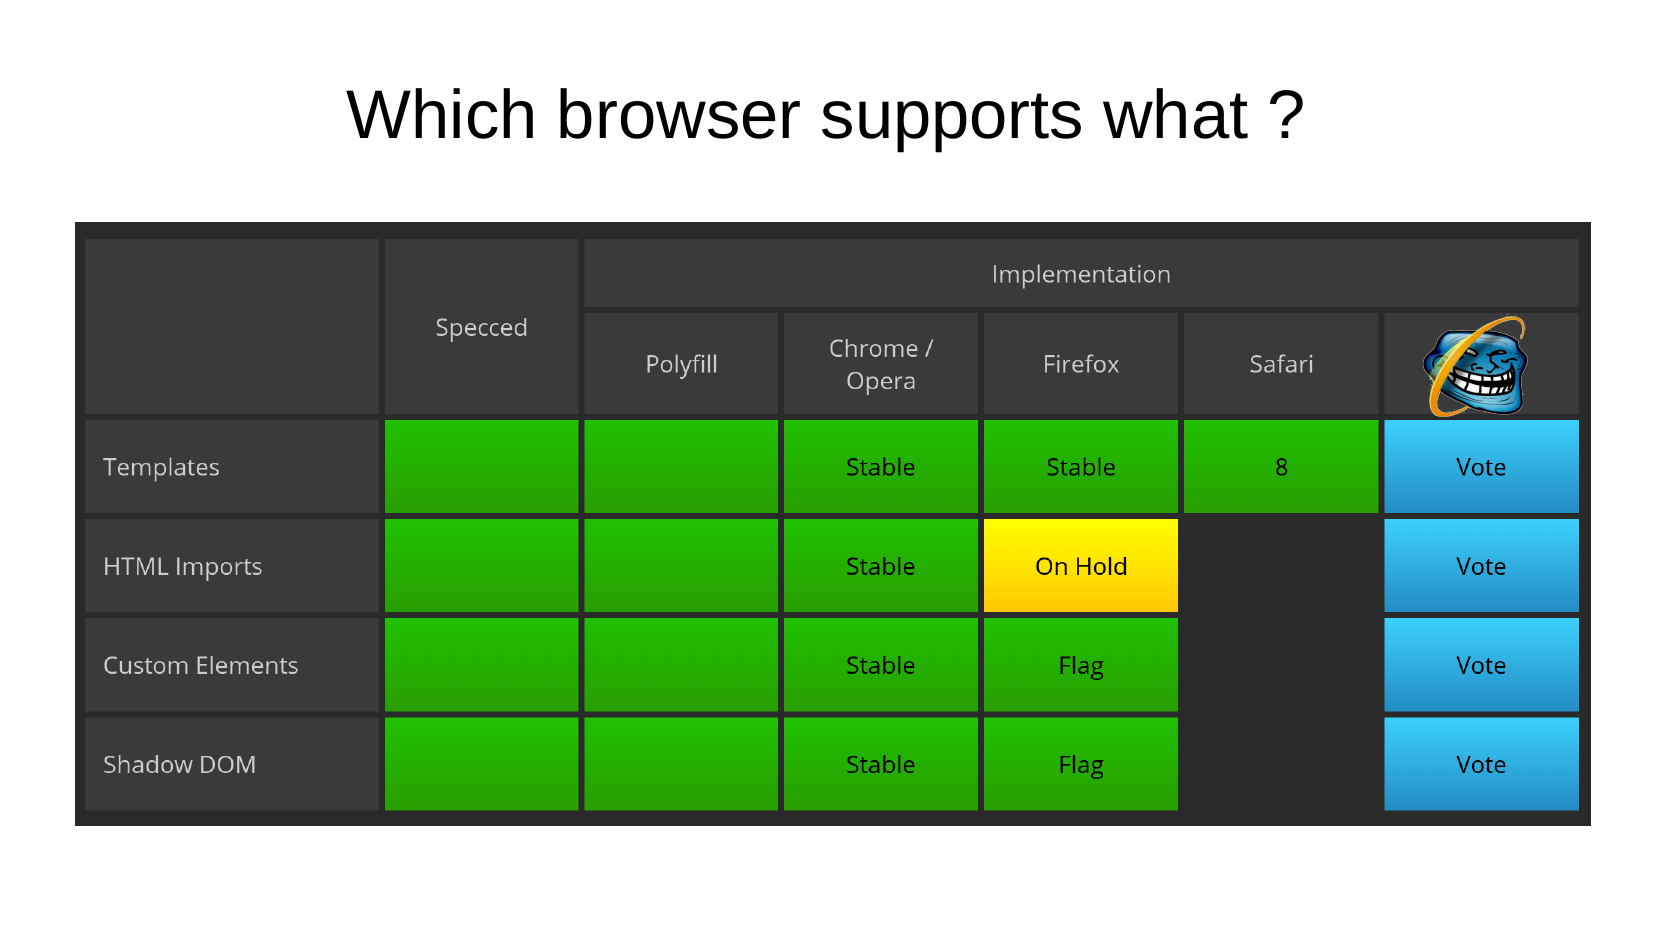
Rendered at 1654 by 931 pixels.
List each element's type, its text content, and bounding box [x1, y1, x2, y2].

picture [75, 222, 1591, 826]
title Which browser supports what ? [82, 37, 1571, 193]
